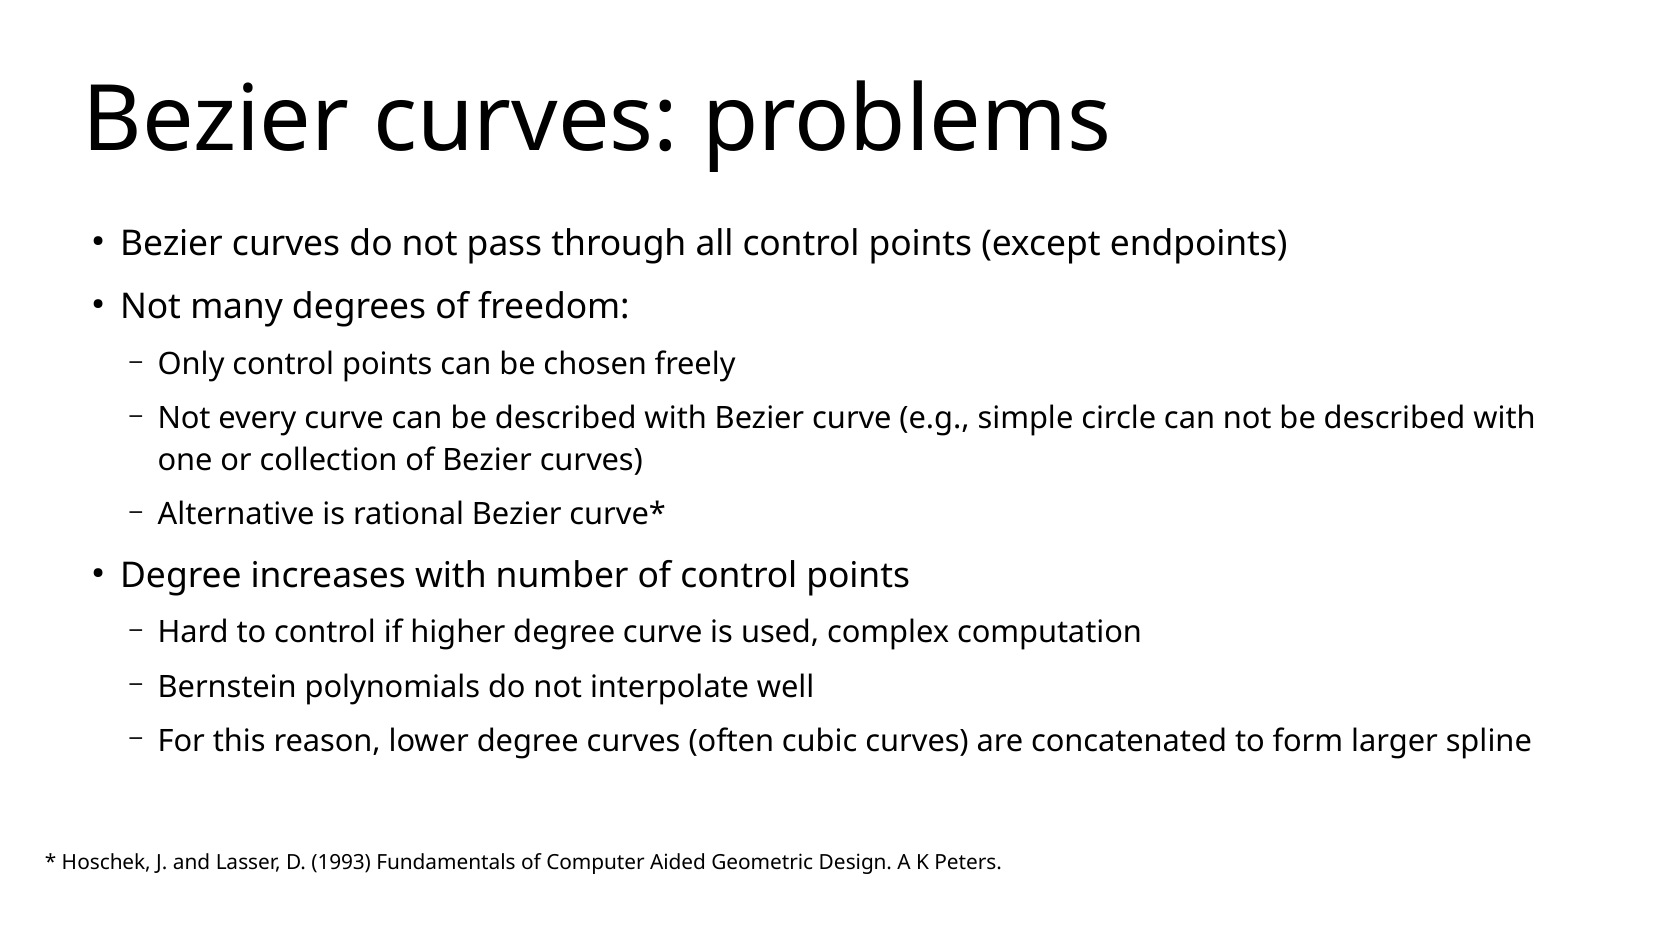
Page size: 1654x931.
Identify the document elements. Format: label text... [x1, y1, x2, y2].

list Bezier curves do not pass through all control points (except endpoints) Not many degrees of freedom: Only control points can be chosen freely Not every curve can be described with Bezier curve (e.g., simple circle can not be described with one or collection of Bezier curves) Alternative is rational Bezier curve* Degree increases with number of control points Hard to control if higher degree curve is used, complex computation Bernstein polynomials do not interpolate well For this reason, lower degree curves (often cubic curves) are concatenated to form larger spline [82, 217, 1571, 781]
text_box * Hoschek, J. and Lasser, D. (1993) Fundamentals of Computer Aided Geometric Design. A K Peters. [30, 840, 1546, 881]
title Bezier curves: problems [82, 37, 1571, 193]
